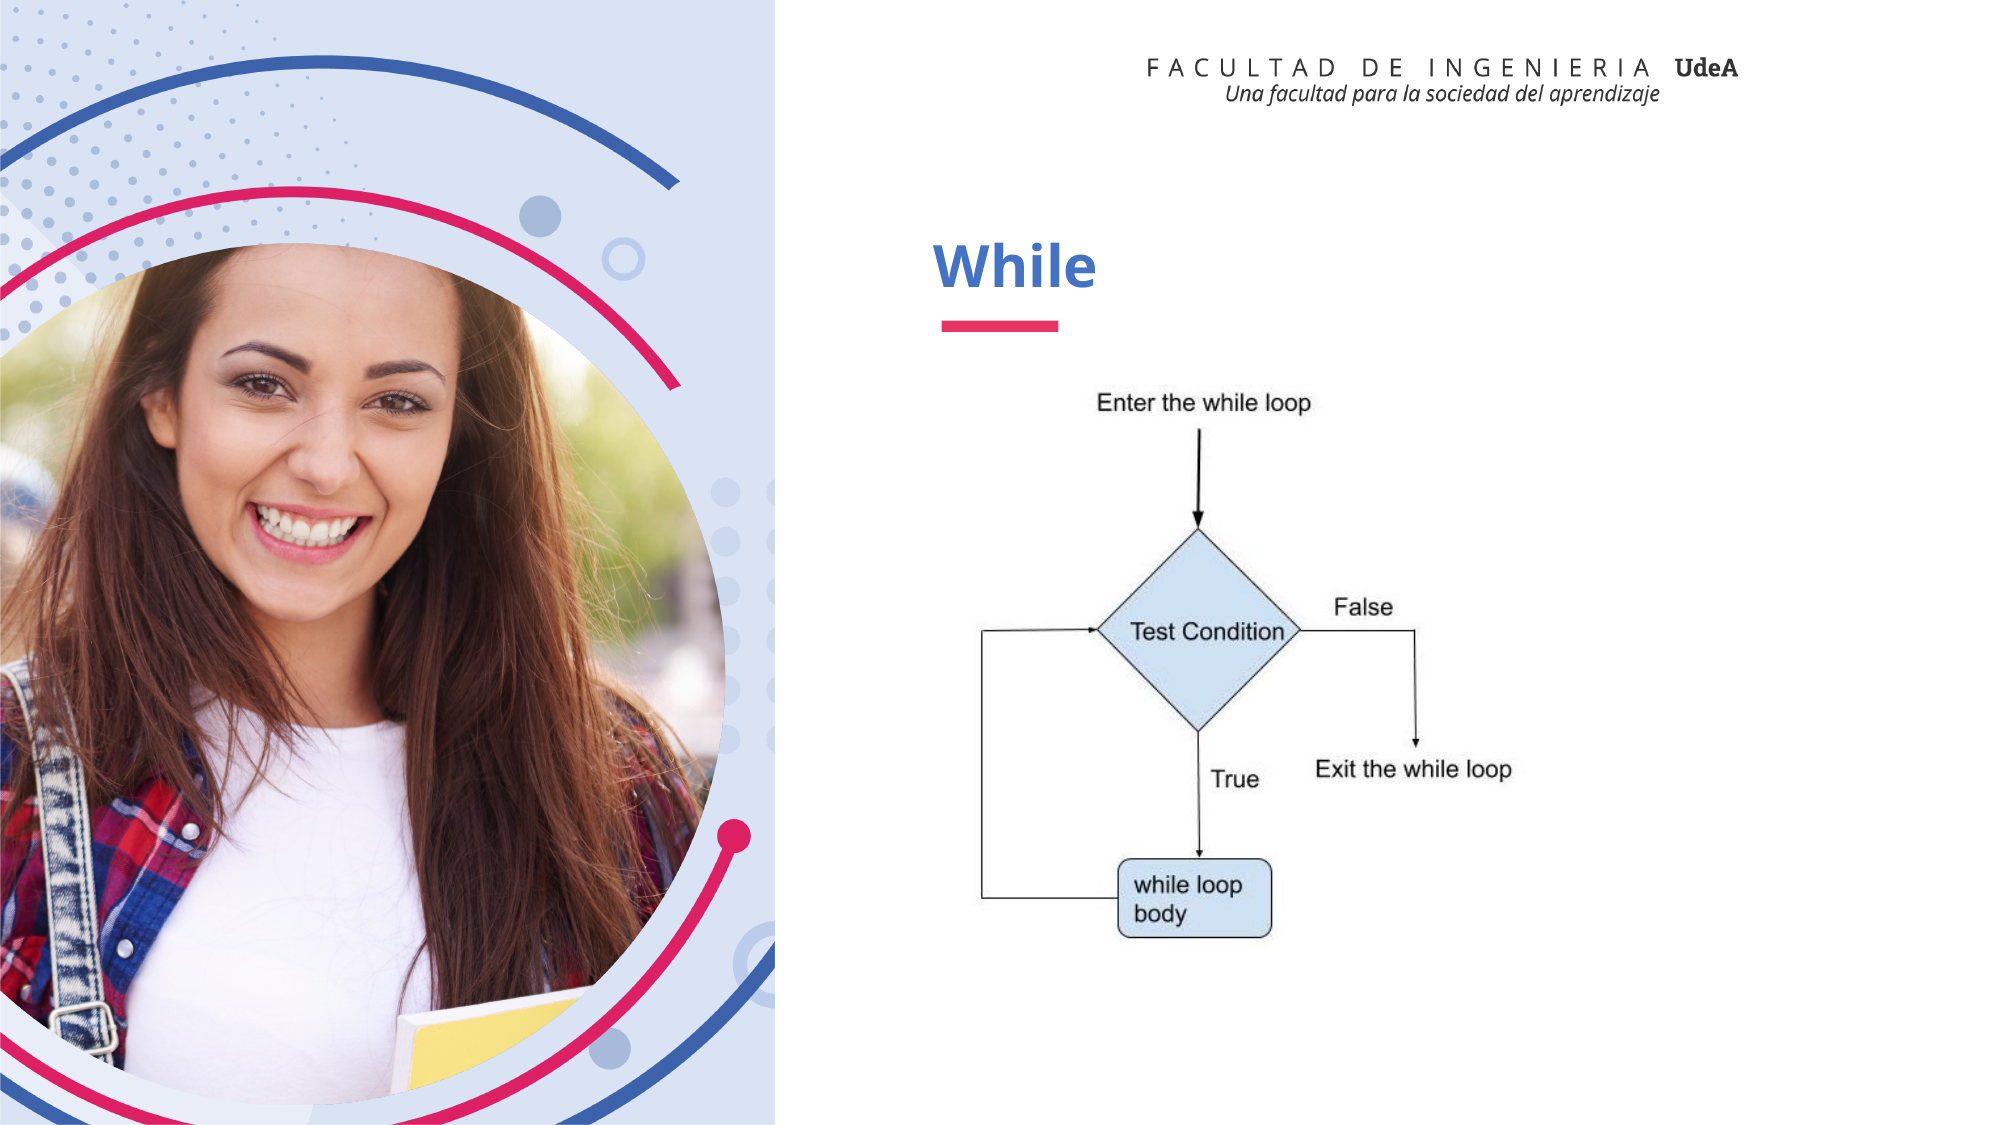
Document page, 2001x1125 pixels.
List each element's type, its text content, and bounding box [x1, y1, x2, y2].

picture [1148, 57, 1738, 106]
text_box While [918, 212, 1815, 324]
picture [938, 364, 1536, 975]
picture [0, 0, 775, 1125]
